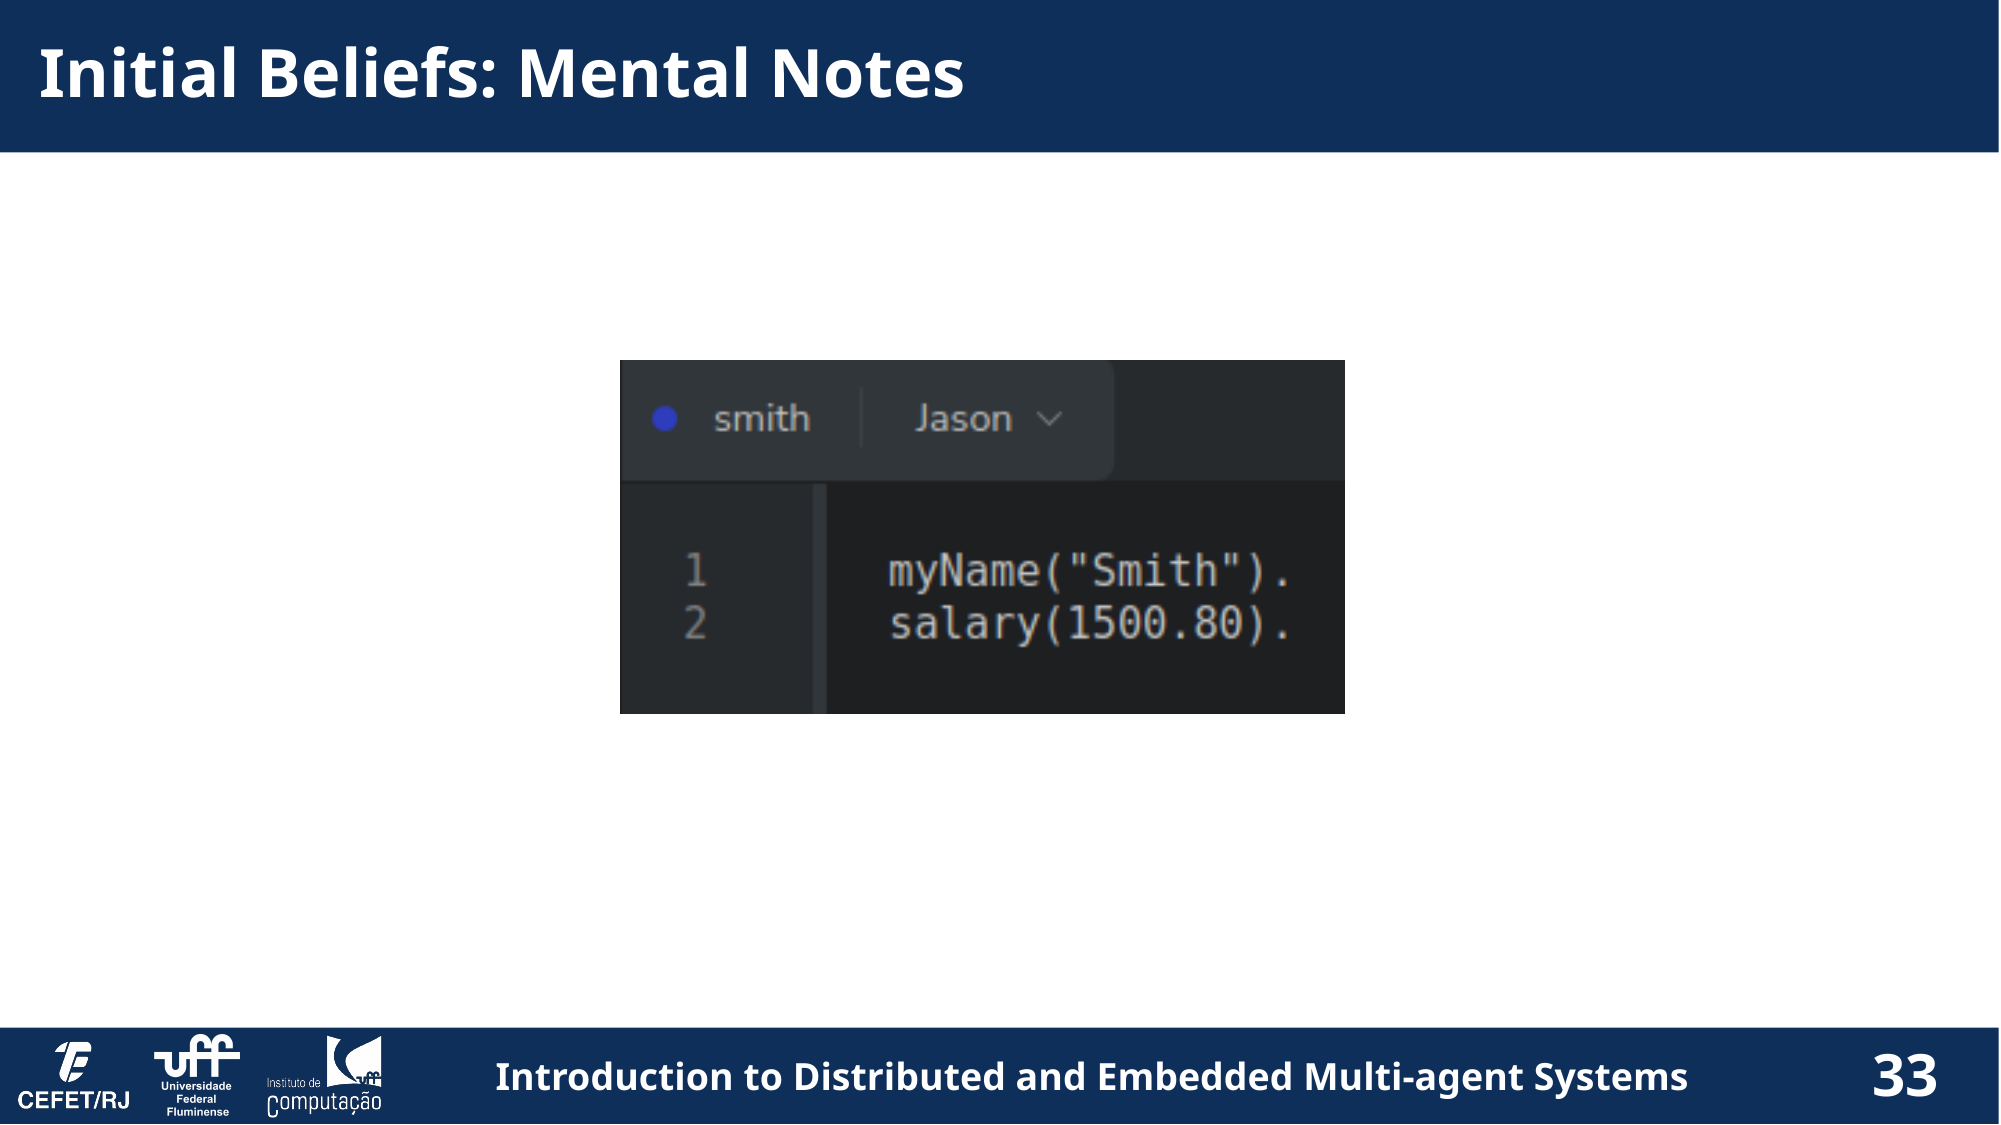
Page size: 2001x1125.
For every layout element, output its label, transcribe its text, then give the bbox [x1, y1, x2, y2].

picture [153, 1033, 241, 1121]
picture [265, 1033, 383, 1118]
text_box Initial Beliefs: Mental Notes [25, 23, 1999, 119]
picture [620, 360, 1345, 714]
picture [18, 1021, 129, 1125]
